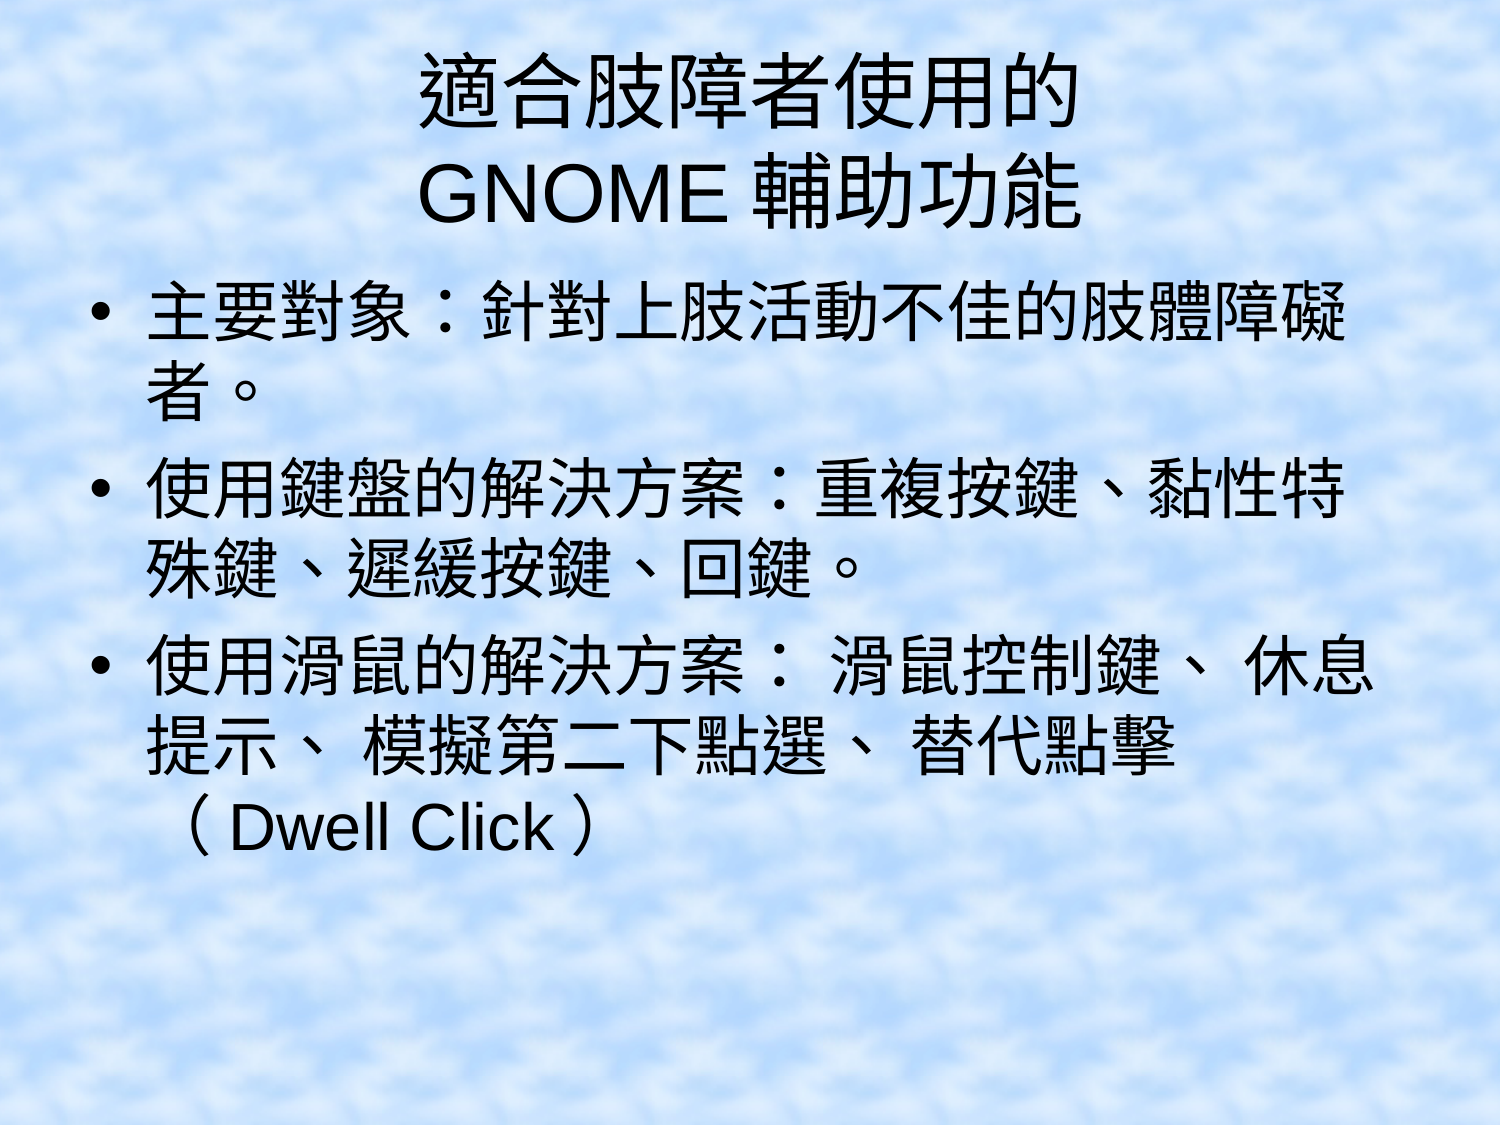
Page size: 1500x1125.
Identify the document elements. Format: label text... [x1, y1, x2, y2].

title 適合肢障者使用的 GNOME輔助功能 [75, 20, 1426, 257]
list 主要對象：針對上肢活動不佳的肢體障礙者。 使用鍵盤的解決方案：重複按鍵、黏性特殊鍵、遲緩按鍵、回鍵。 使用滑鼠的解決方案： 滑鼠控制鍵、 休息提示、 模擬第二下點選、 替代點擊（Dwell Click） [75, 262, 1426, 1006]
picture [0, 0, 1500, 1125]
